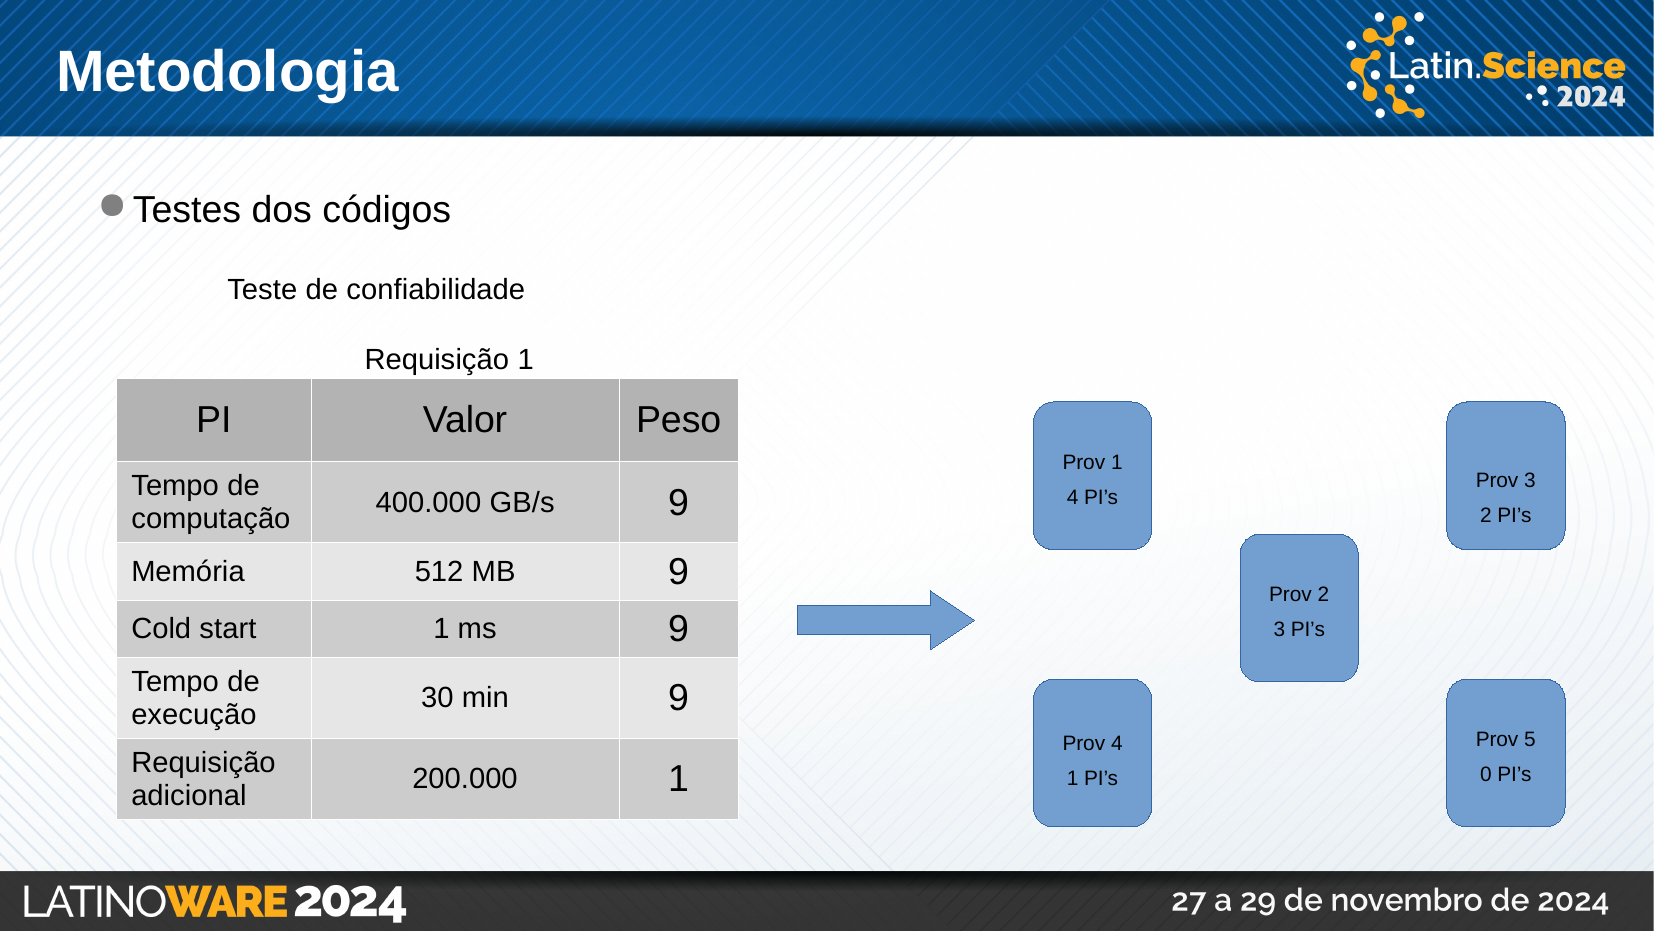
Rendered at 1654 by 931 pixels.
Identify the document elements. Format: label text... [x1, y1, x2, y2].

text_box Metodologia​ [41, 8, 1300, 129]
text_box [797, 590, 975, 650]
table_header Valor​ [312, 379, 619, 461]
text_box [1446, 679, 1566, 720]
table_cell Cold start [117, 601, 311, 657]
text_box [1240, 649, 1359, 682]
text_box [1033, 517, 1152, 550]
text_box Prov 3 2 PI’s [1387, 460, 1625, 535]
text_box Prov 1 4 PI’s [974, 442, 1211, 517]
text_box [1447, 535, 1565, 550]
table_cell 1 ms​ [312, 601, 619, 657]
table_cell 9 [620, 543, 738, 600]
text_box Requisição 1​ [331, 336, 568, 384]
table_cell 1 [620, 739, 738, 819]
table_cell 9 [620, 601, 738, 657]
text_box [1033, 679, 1152, 724]
table_header Peso​ [620, 379, 738, 461]
picture [0, 0, 1654, 931]
table_cell 9 [620, 462, 738, 542]
text_box Teste de confiabilidade [177, 265, 916, 382]
table_cell Tempo de execução [117, 658, 311, 738]
text_box [1033, 798, 1152, 827]
table_cell 512 MB​ [312, 543, 619, 600]
text_box Testes dos códigos [82, 177, 1571, 815]
text_box [1446, 401, 1566, 460]
table_cell 30 min​ [312, 658, 619, 738]
text_box [1446, 794, 1566, 827]
table_cell Tempo de computação​ [117, 462, 311, 542]
text_box [1240, 534, 1359, 575]
text_box Prov 4 1 PI’s [974, 724, 1211, 798]
table_cell Memória [117, 543, 311, 600]
text_box Prov 2 3 PI’s [1181, 575, 1418, 649]
text_box [1033, 401, 1152, 442]
table_cell Requisição adicional [117, 739, 311, 819]
table_cell 400.000 GB/s​ [312, 462, 619, 542]
text_box Prov 5 0 PI’s [1387, 720, 1625, 794]
table_cell 9 [620, 658, 738, 738]
table_header PI [117, 379, 311, 461]
table_cell 200.000 [312, 739, 619, 819]
